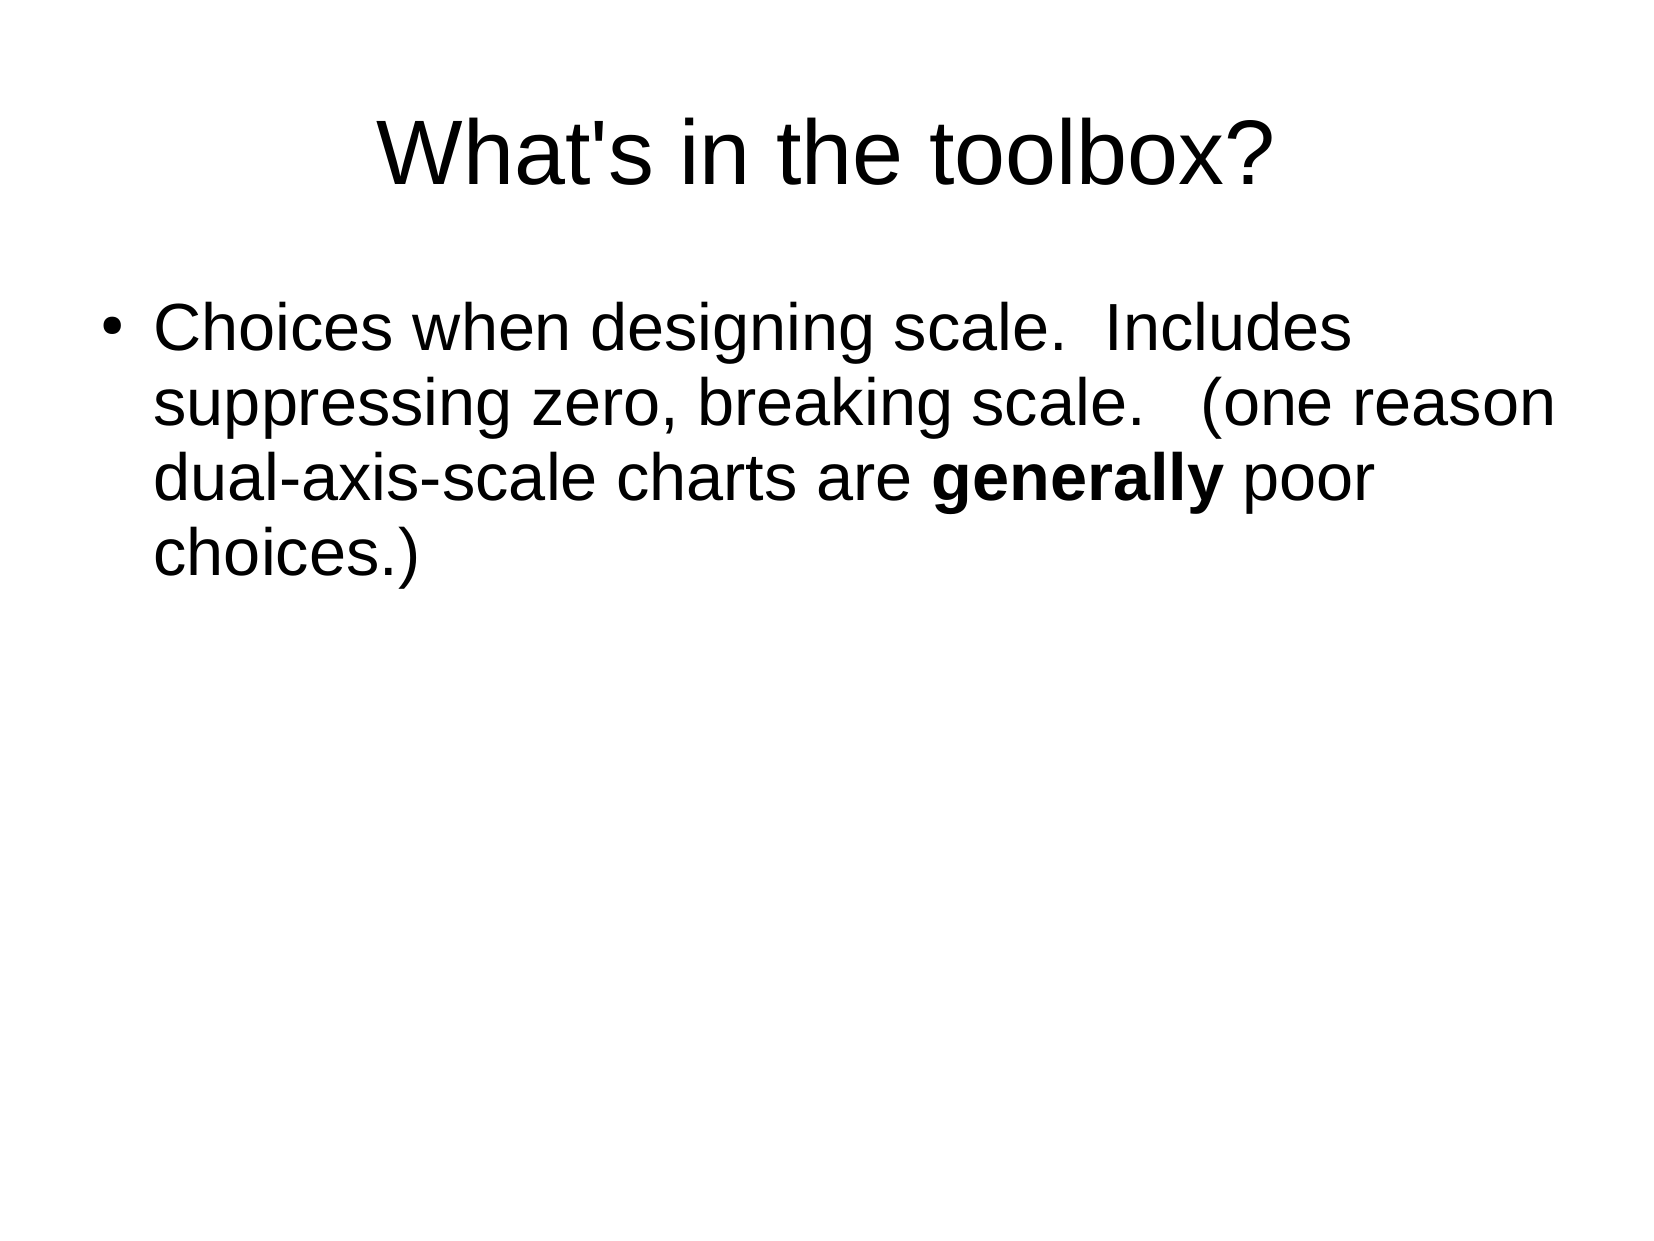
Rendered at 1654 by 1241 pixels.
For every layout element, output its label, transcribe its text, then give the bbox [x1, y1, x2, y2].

list Choices when designing scale. Includes suppressing zero, breaking scale. (one reason dual-axis-scale charts are generally poor choices.) [82, 290, 1571, 1109]
title What's in the toolbox? [82, 49, 1571, 257]
